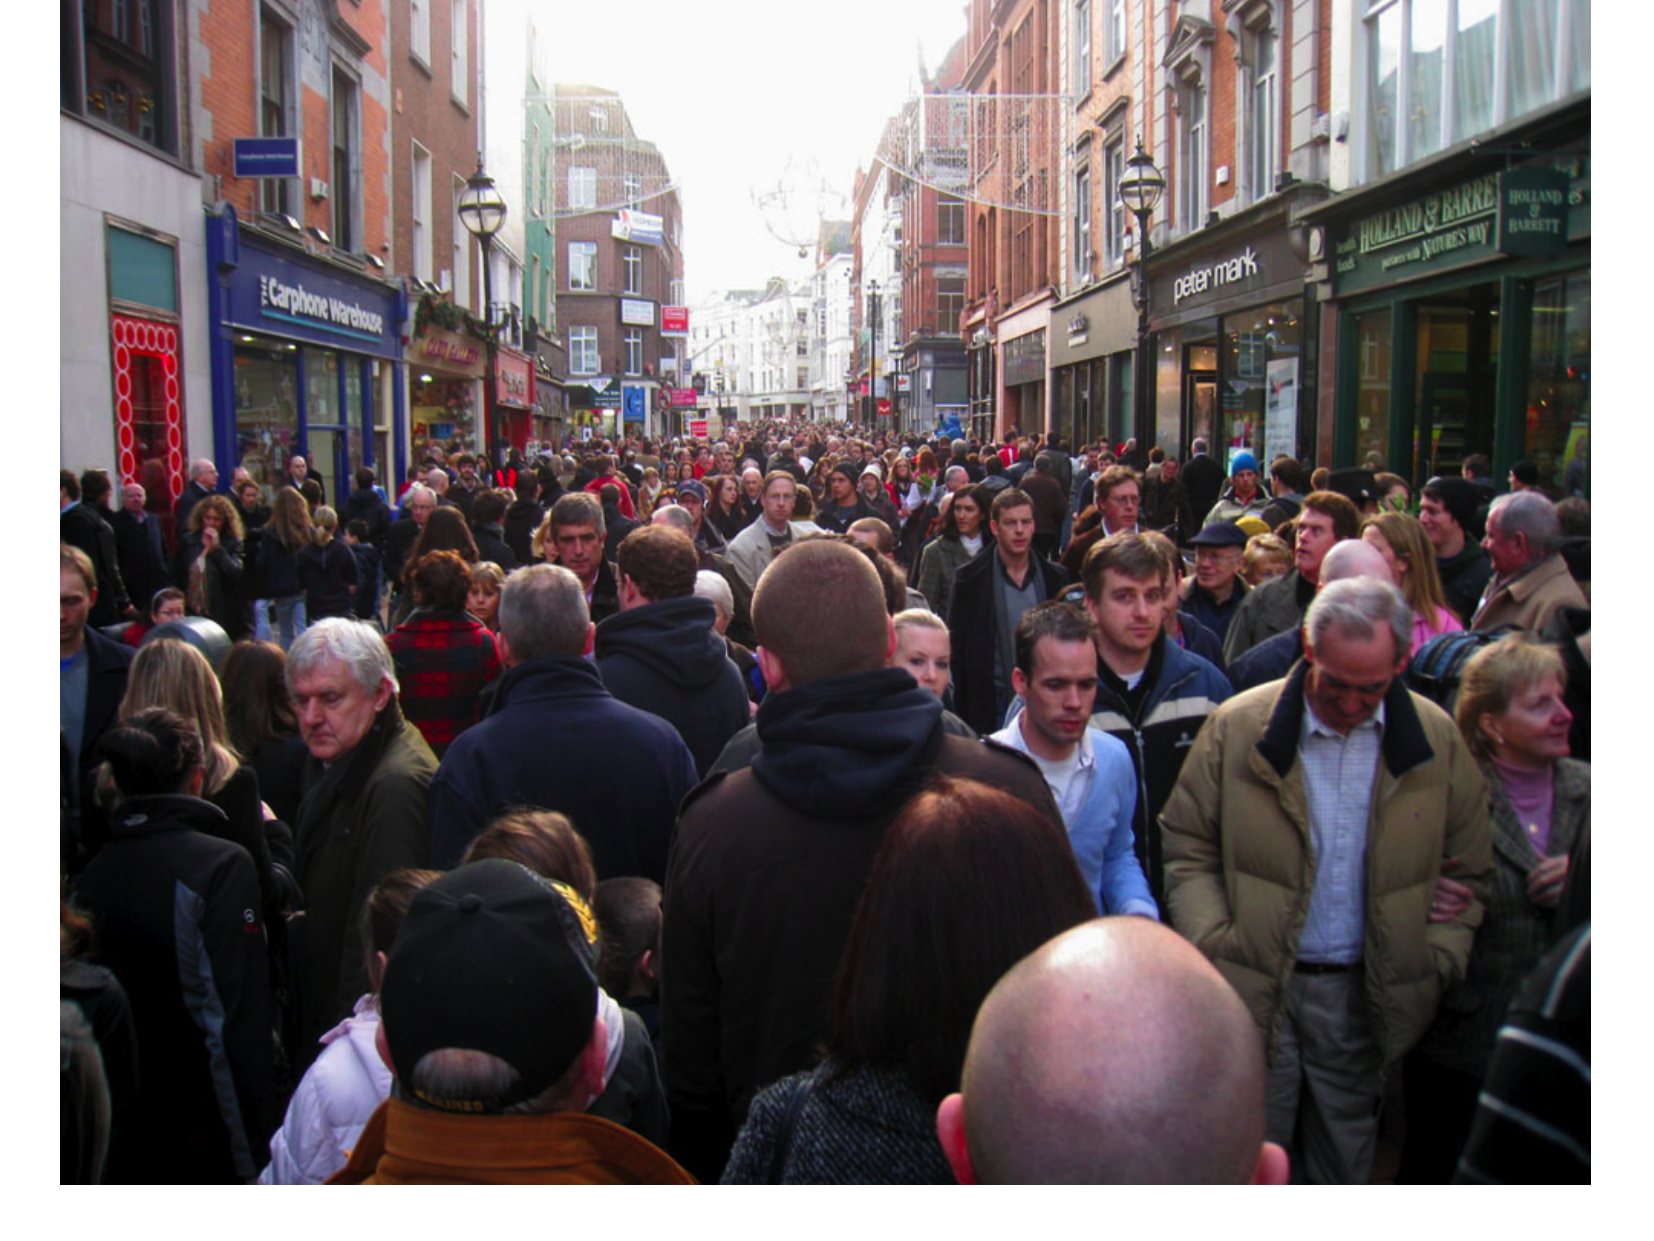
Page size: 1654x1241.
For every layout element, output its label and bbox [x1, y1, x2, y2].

picture [60, 0, 1591, 1186]
